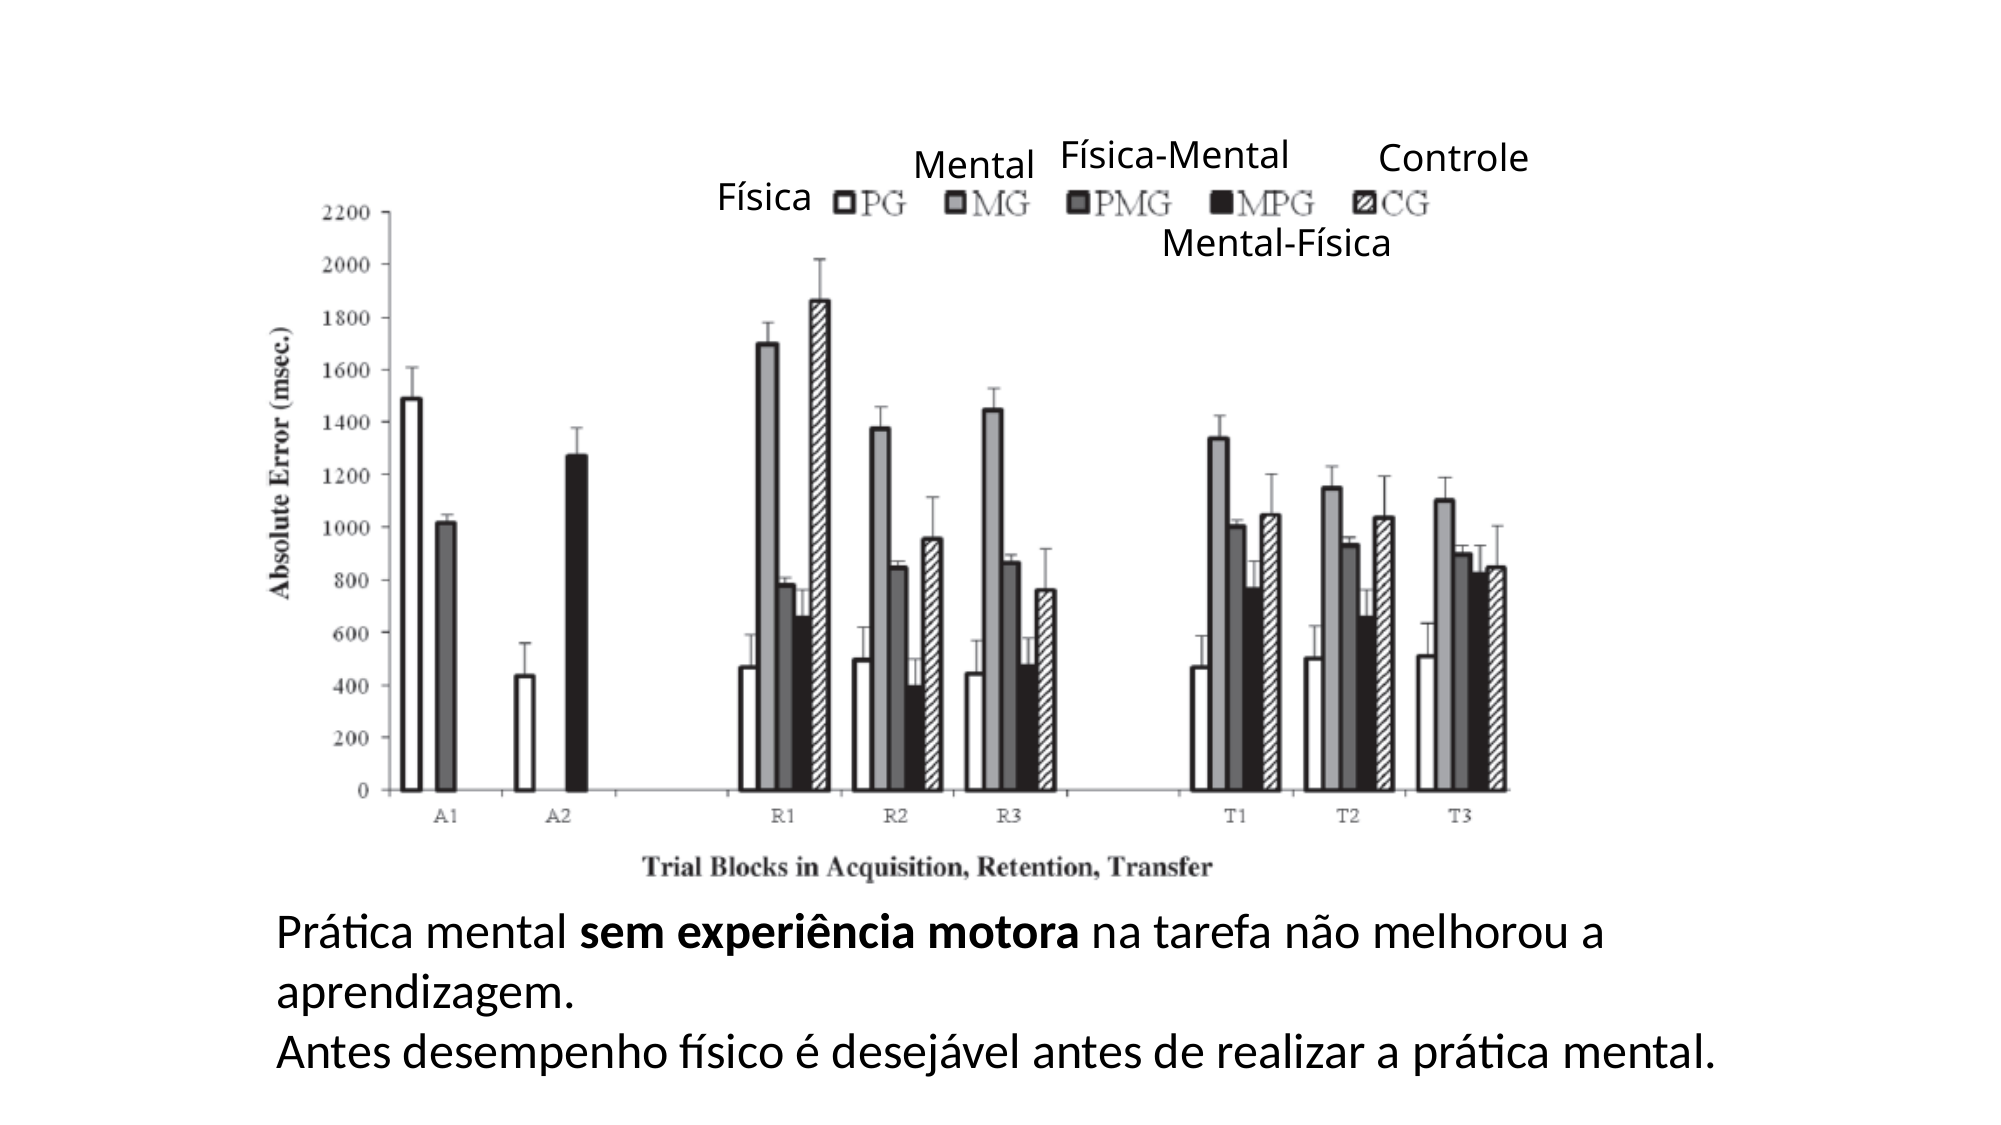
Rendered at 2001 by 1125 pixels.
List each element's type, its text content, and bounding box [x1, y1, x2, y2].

picture [240, 140, 1605, 887]
text_box Mental [898, 134, 1051, 194]
text_box Física [701, 165, 828, 226]
text_box Controle [1363, 126, 1545, 187]
text_box Mental-Física [1146, 211, 1408, 272]
text_box Prática mental sem experiência motora na tarefa não melhorou a aprendizagem. Antes desempenho físico é desejável antes de realizar a prática mental. [261, 890, 1872, 1086]
text_box Física-Mental [1044, 123, 1306, 184]
